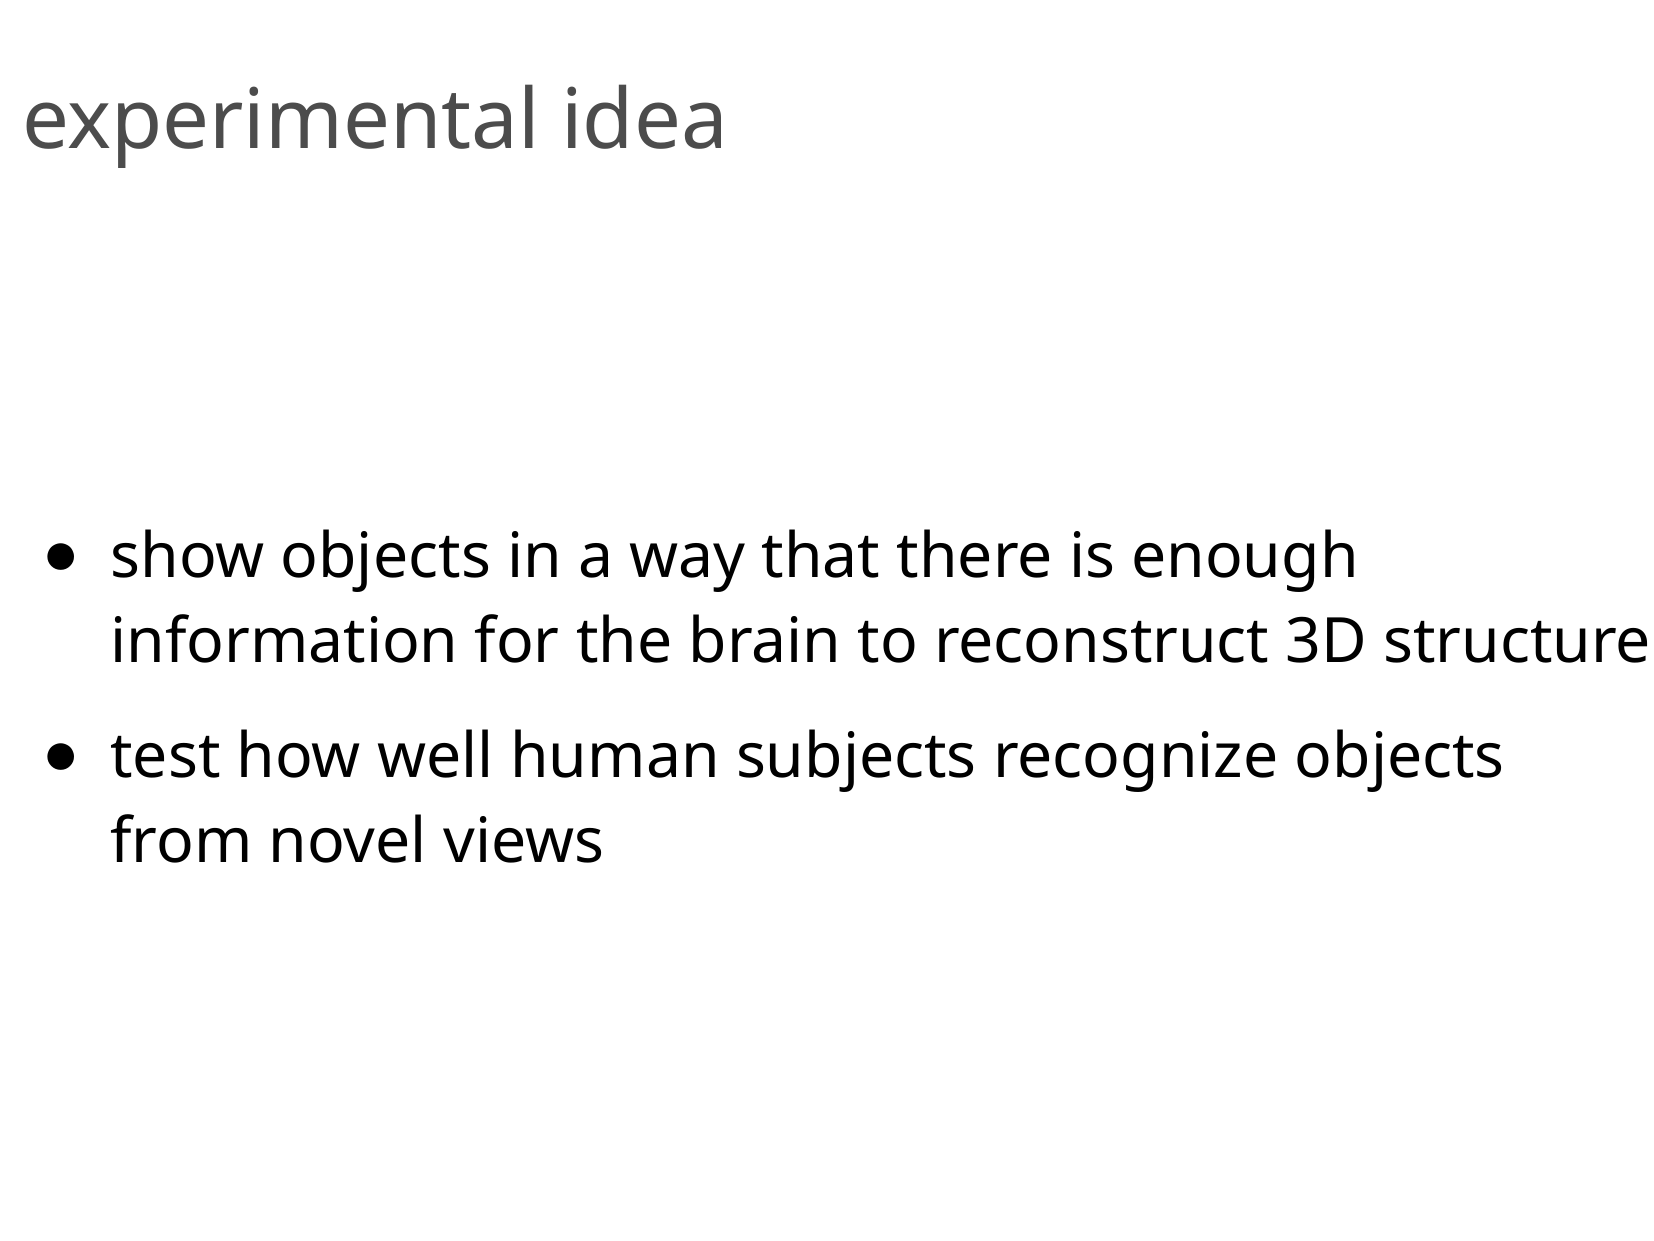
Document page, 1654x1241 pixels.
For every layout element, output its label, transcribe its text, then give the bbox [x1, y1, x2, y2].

list show objects in a way that there is enough information for the brain to reconstruct 3D structure test how well human subjects recognize objects from novel views [25, 226, 1654, 1166]
title experimental idea [22, 19, 1654, 213]
